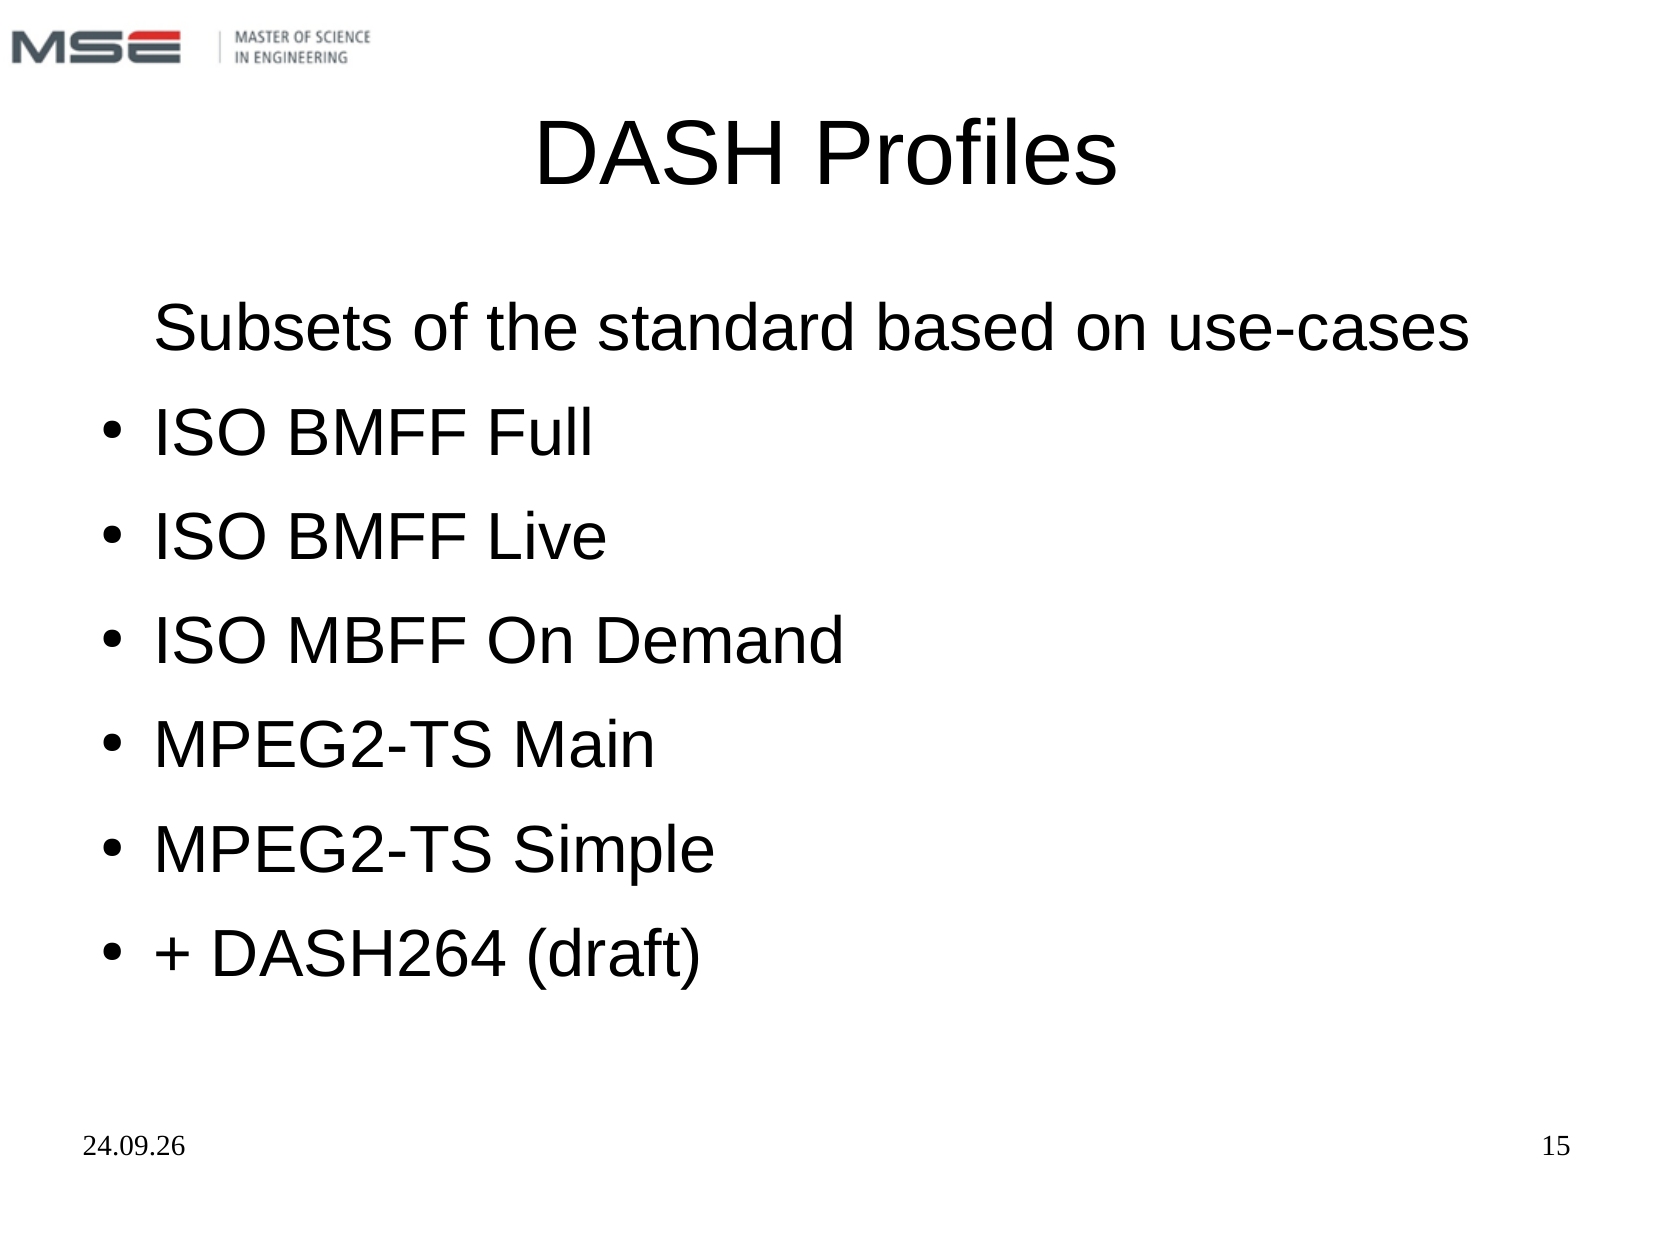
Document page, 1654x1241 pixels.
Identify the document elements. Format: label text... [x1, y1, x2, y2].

list Subsets of the standard based on use-cases ISO BMFF Full ISO BMFF Live ISO MBFF On Demand MPEG2-TS Main MPEG2-TS Simple + DASH264 (draft) [82, 290, 1538, 1010]
title DASH Profiles [82, 49, 1571, 257]
picture [3, 0, 402, 107]
